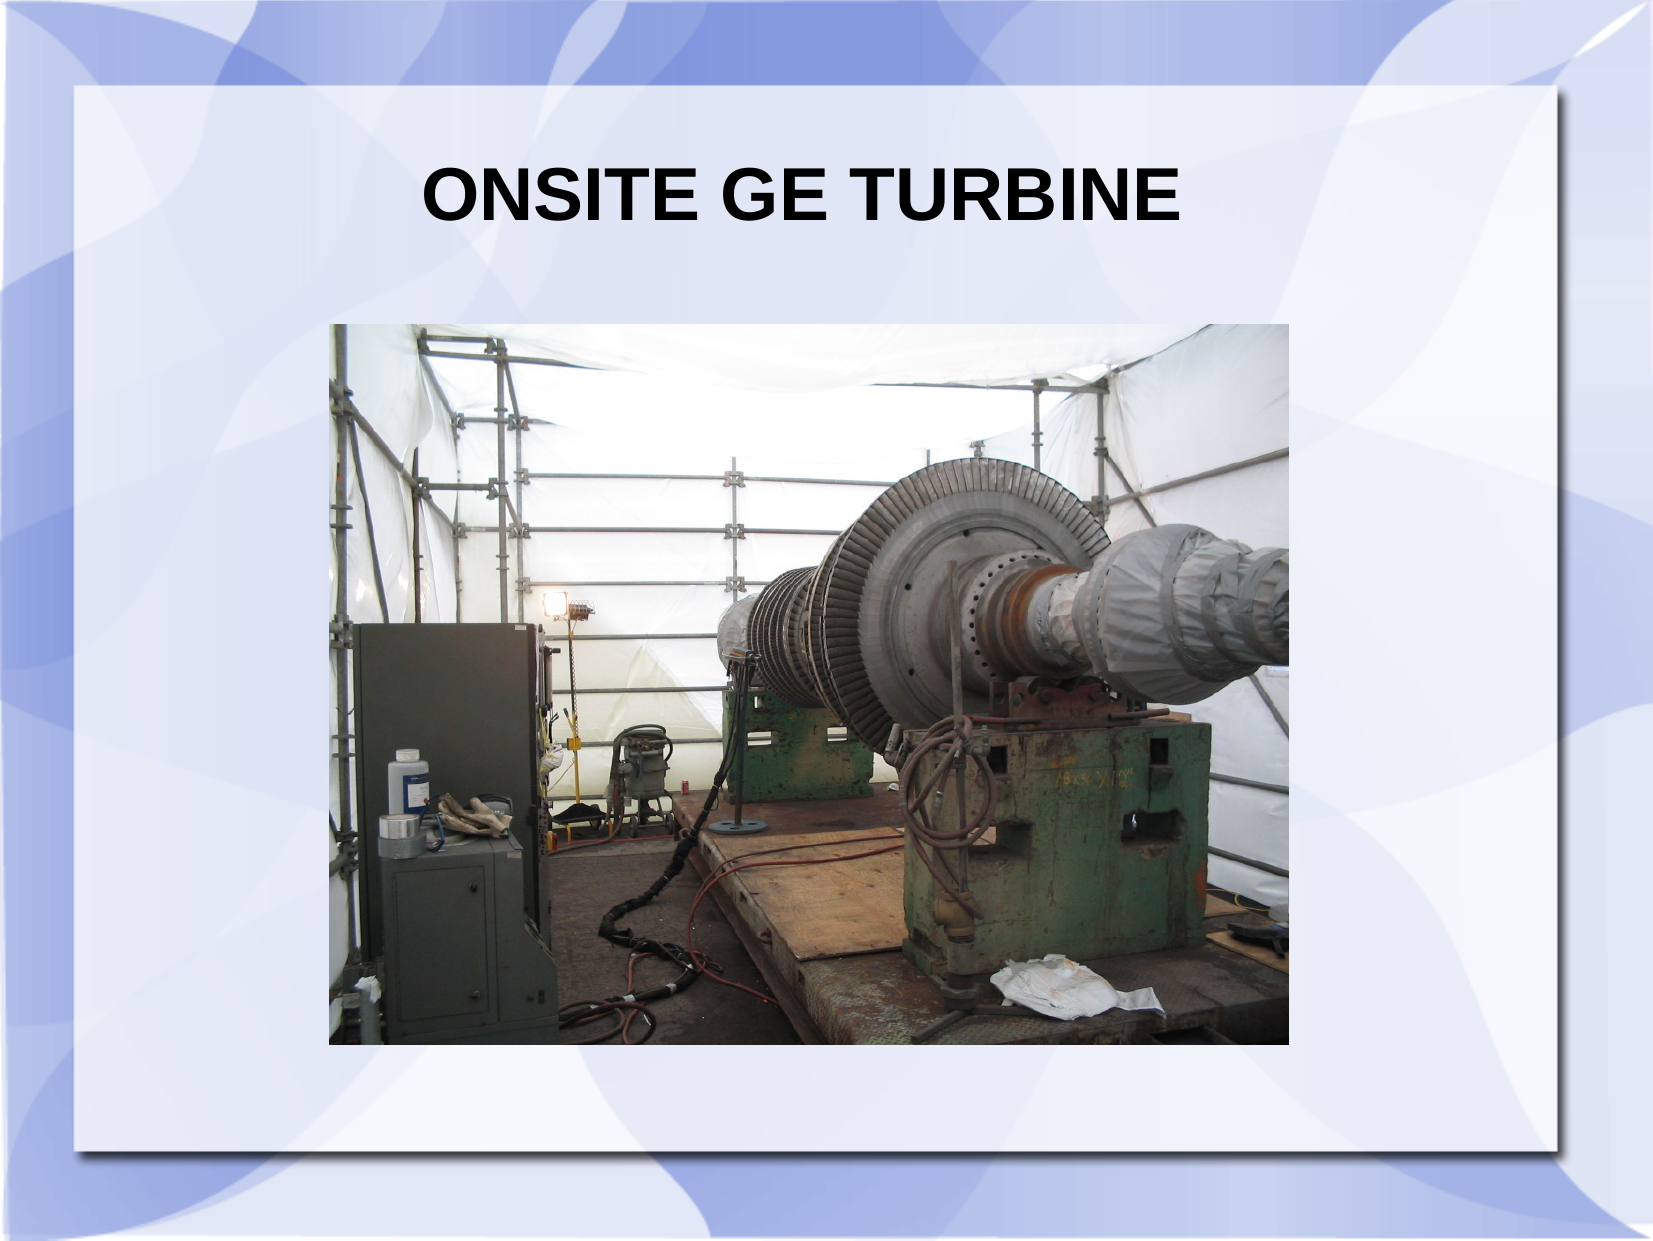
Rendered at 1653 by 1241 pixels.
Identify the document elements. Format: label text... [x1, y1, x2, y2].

picture [0, 0, 1653, 1241]
title ONSITE GE TURBINE [240, 90, 1366, 298]
